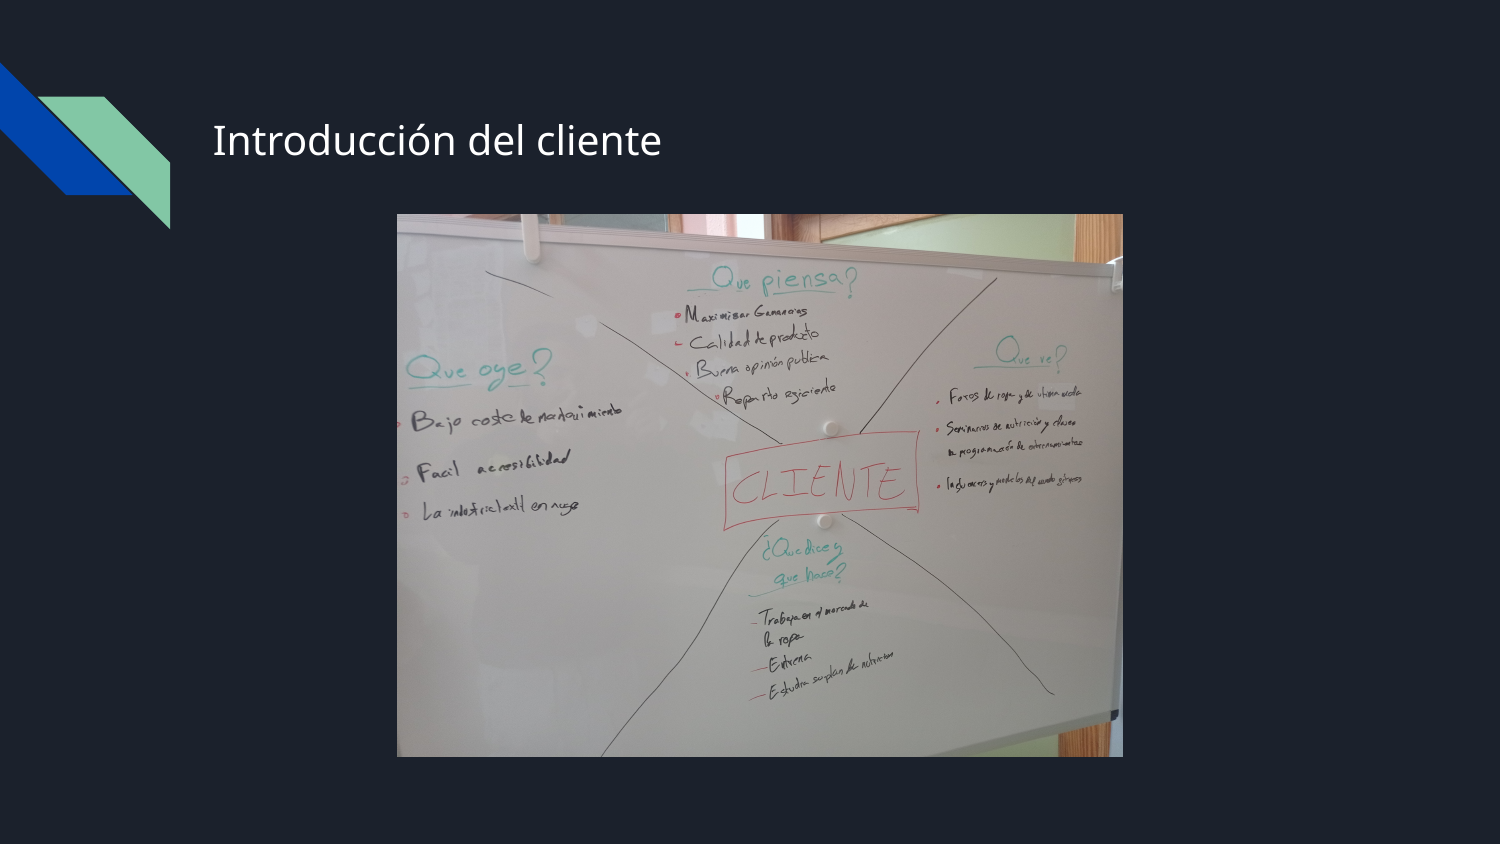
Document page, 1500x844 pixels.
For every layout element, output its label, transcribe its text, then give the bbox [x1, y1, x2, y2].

picture [397, 214, 1123, 757]
title Introducción del cliente [212, 64, 1368, 215]
